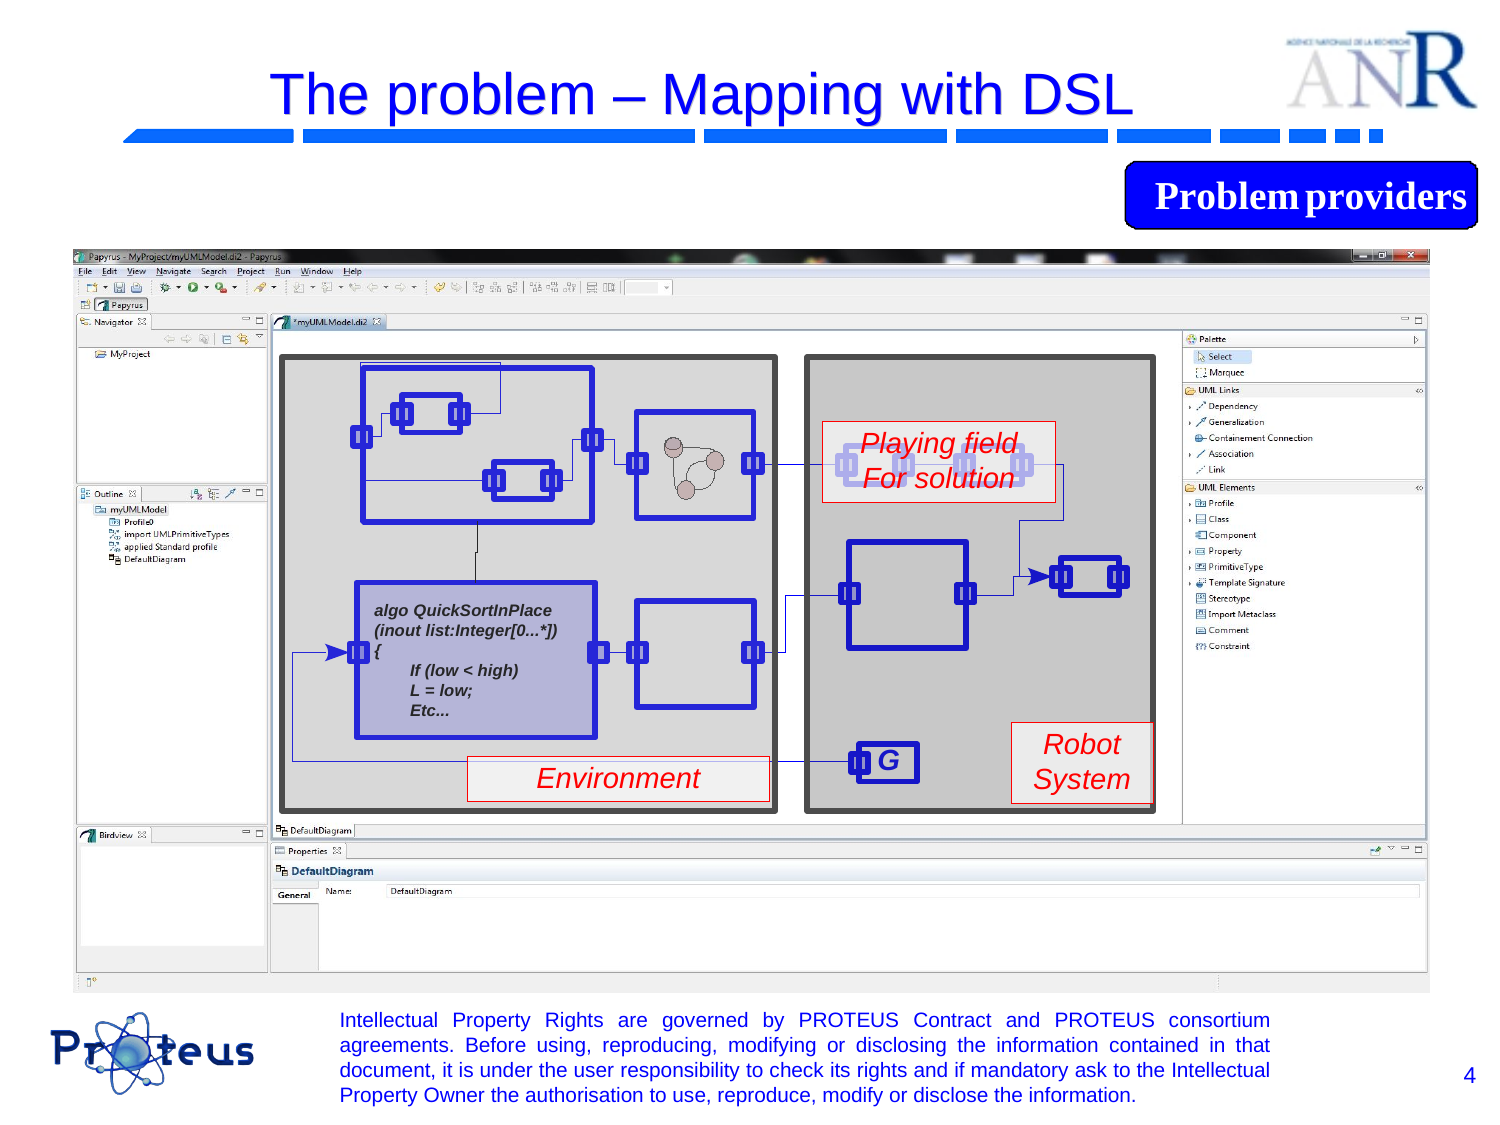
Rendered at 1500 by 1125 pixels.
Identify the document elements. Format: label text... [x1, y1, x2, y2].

title The problem – Mapping with DSL [82, 35, 1323, 154]
picture [1281, 27, 1484, 115]
text_box [807, 356, 1154, 811]
text_box [1125, 161, 1478, 229]
picture [35, 1003, 272, 1101]
picture [73, 249, 1430, 994]
text_box Playing field For solution [822, 421, 1056, 503]
text_box Problem [1141, 170, 1291, 218]
text_box Robot System [1011, 722, 1154, 804]
text_box Environment [467, 756, 770, 802]
text_box [281, 356, 776, 811]
text_box providers [1291, 170, 1468, 218]
